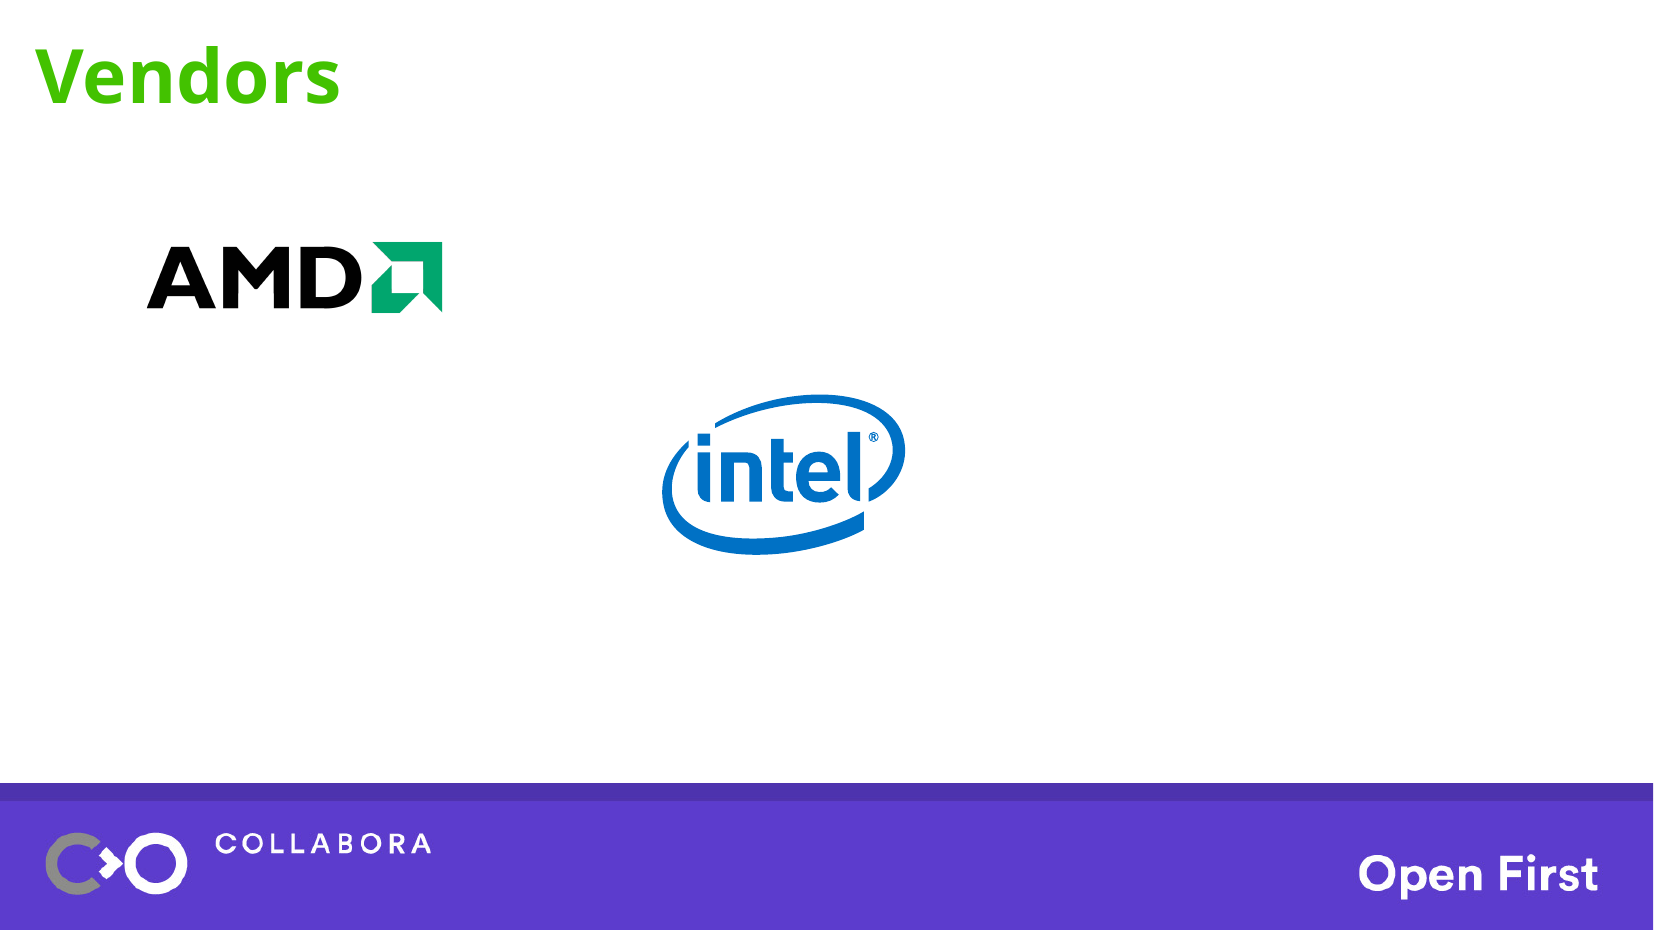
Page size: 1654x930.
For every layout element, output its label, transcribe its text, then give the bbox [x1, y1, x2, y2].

picture [0, 0, 1654, 930]
title Vendors [35, 28, 1608, 193]
